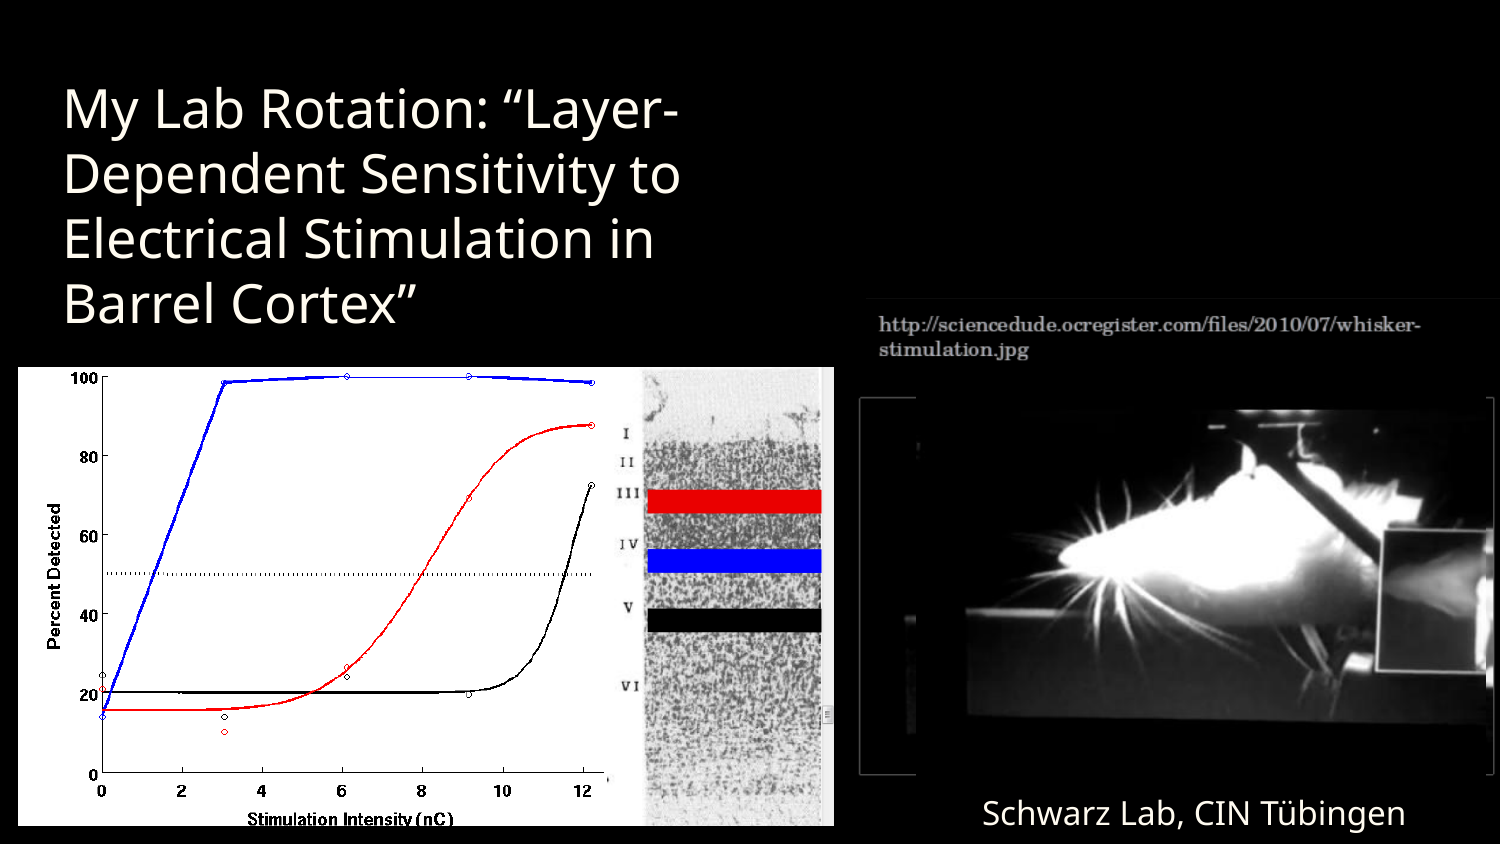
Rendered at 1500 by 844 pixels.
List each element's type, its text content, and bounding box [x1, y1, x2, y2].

title Schwarz Lab, CIN Tübingen [967, 795, 1482, 844]
title My Lab Rotation: “Layer-Dependent Sensitivity to Electrical Stimulation in Barrel Cortex” [47, 0, 819, 350]
picture [854, 298, 1500, 795]
picture [18, 367, 834, 826]
